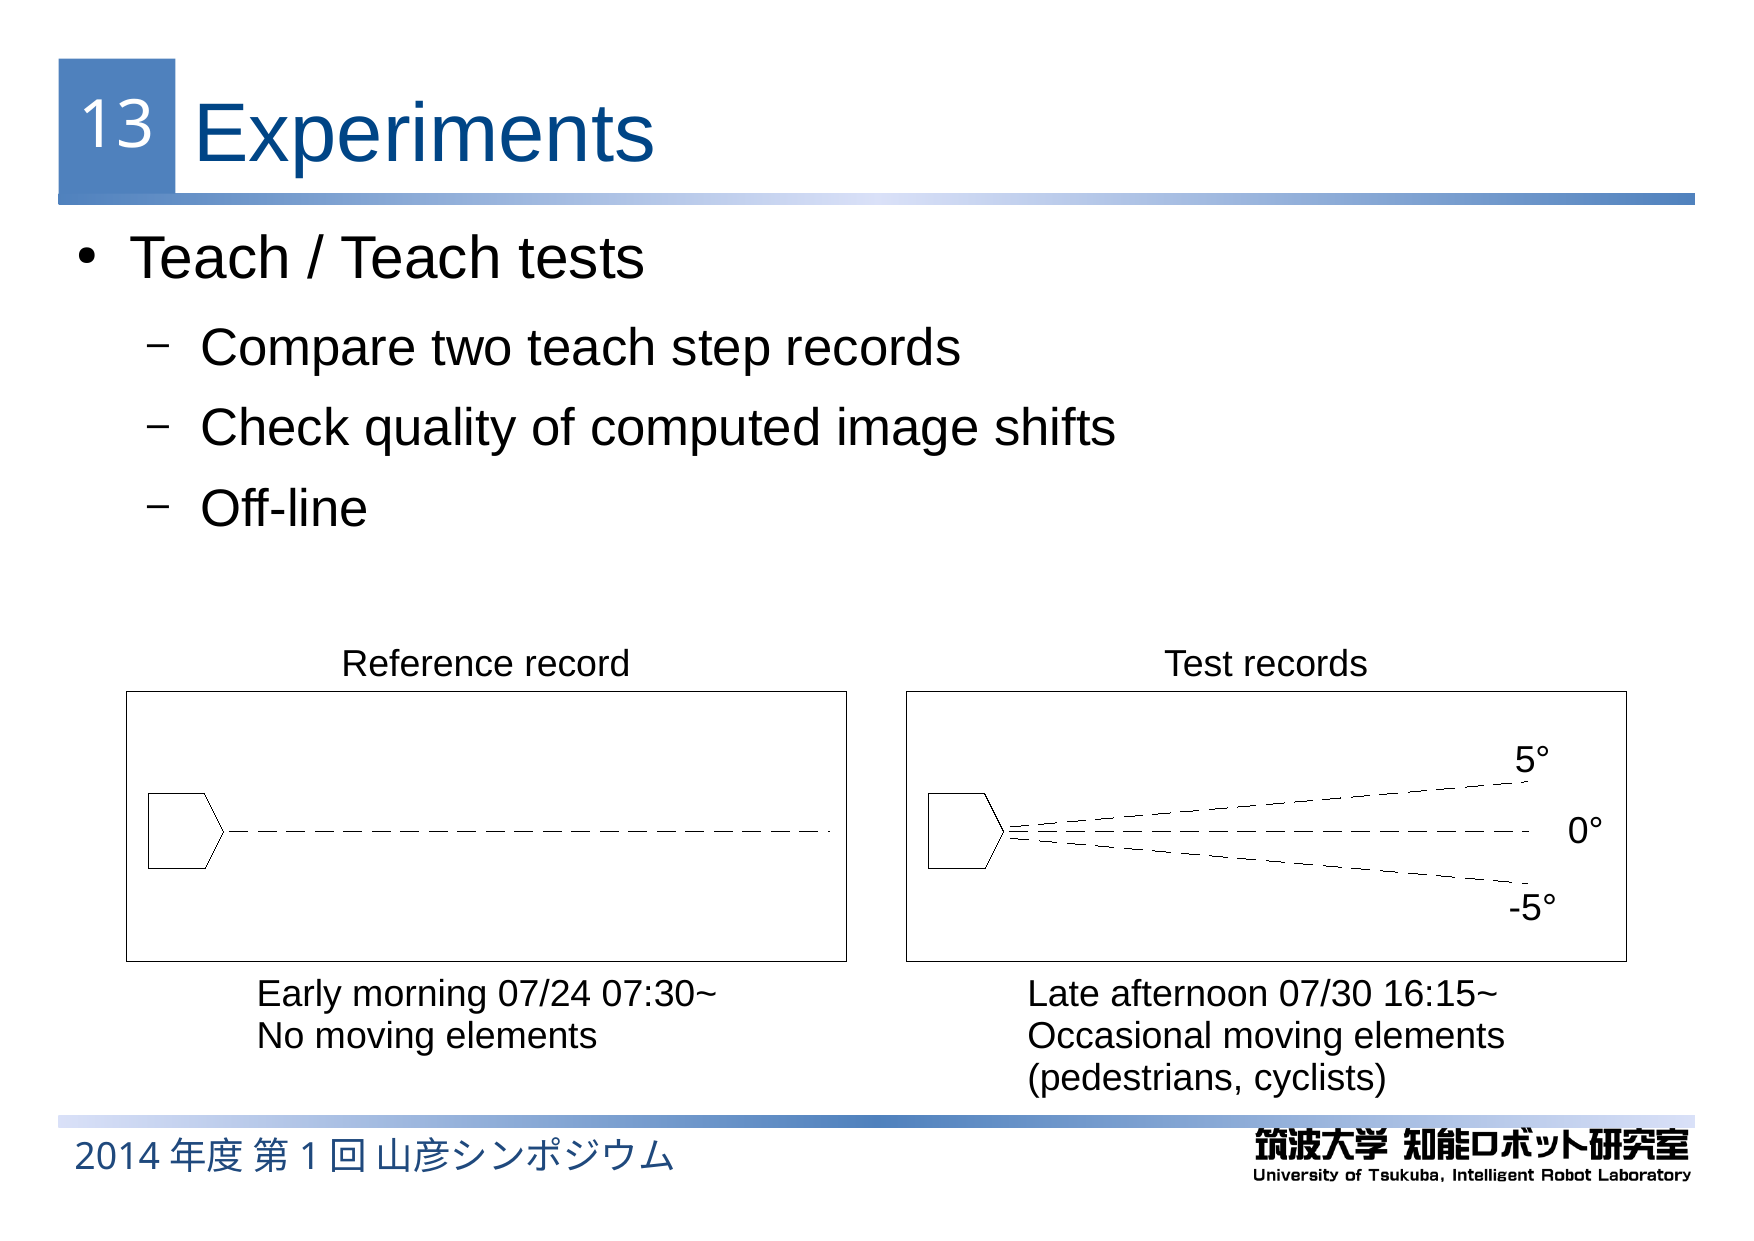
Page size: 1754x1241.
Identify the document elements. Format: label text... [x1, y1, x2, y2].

text_box Late afternoon 07/30 16:15~ Occasional moving elements (pedestrians, cyclists) [1012, 965, 1521, 1107]
text_box 0° [1553, 802, 1619, 859]
text_box -5° [1493, 878, 1572, 936]
text_box Reference record [326, 634, 646, 692]
picture [1252, 1127, 1691, 1182]
text_box Early morning 07/24 07:30~ No moving elements [241, 965, 733, 1065]
list Teach / Teach tests Compare two teach step records Check quality of computed image shifts Off-line [58, 223, 1696, 569]
text_box 5° [1500, 731, 1566, 789]
text_box Test records [1149, 634, 1383, 692]
title Experiments [193, 61, 1651, 205]
